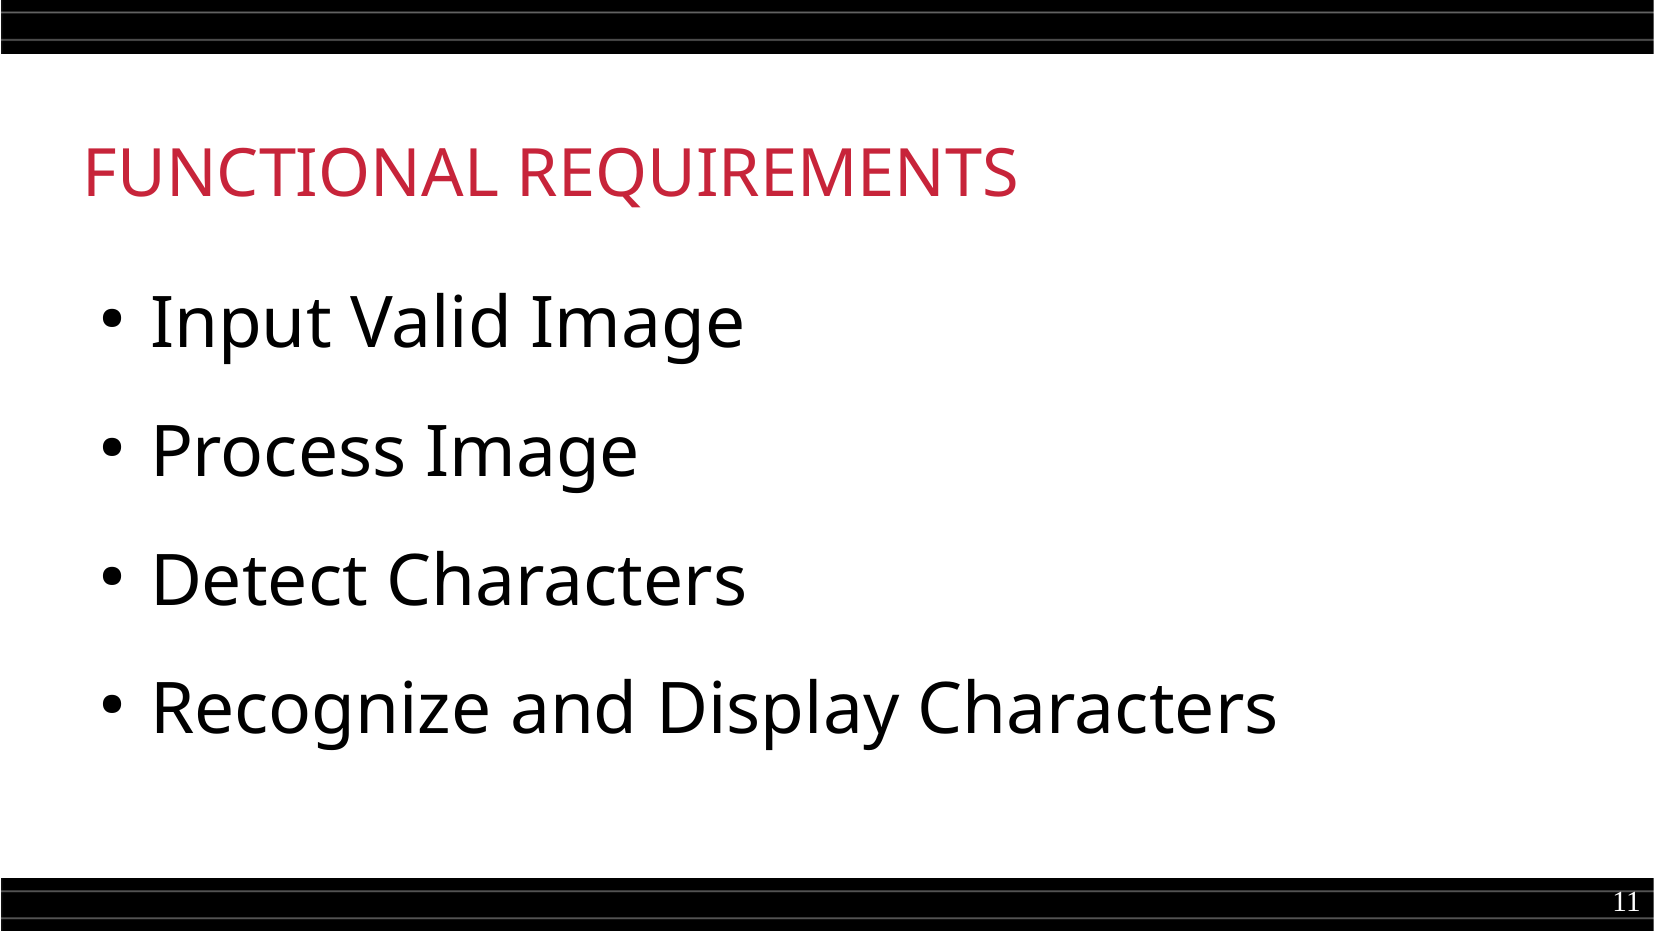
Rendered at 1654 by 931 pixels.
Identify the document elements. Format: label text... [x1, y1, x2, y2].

list Input Valid Image Process Image Detect Characters Recognize and Display Characters [82, 271, 1571, 758]
title FUNCTIONAL REQUIREMENTS [82, 92, 1571, 249]
picture [1, 0, 1654, 54]
picture [1, 878, 1654, 931]
